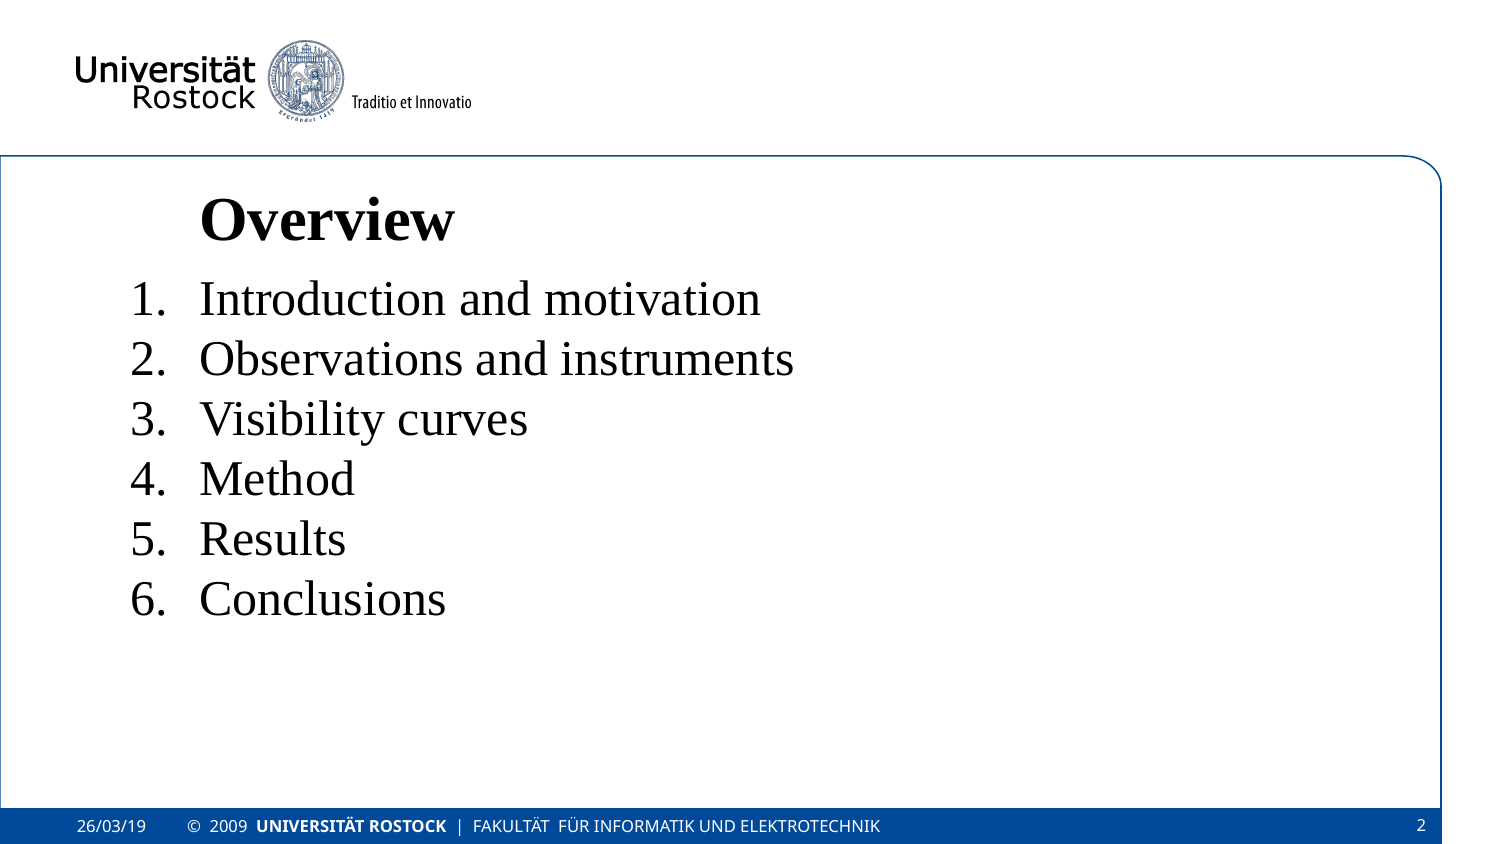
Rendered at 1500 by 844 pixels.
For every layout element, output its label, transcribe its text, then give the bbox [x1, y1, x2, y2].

text_box 26/03/19 [76, 808, 186, 844]
text_box © 2009 UNIVERSITÄT ROSTOCK | FAKULTÄT FÜR INFORMATIK UND ELEKTROTECHNIK [186, 808, 1366, 844]
text_box Introduction and motivation Observations and instruments Visibility curves Method Results Conclusions [128, 264, 1372, 691]
text_box Overview [128, 178, 732, 247]
picture [76, 40, 471, 122]
text_box <number> [1366, 808, 1442, 844]
